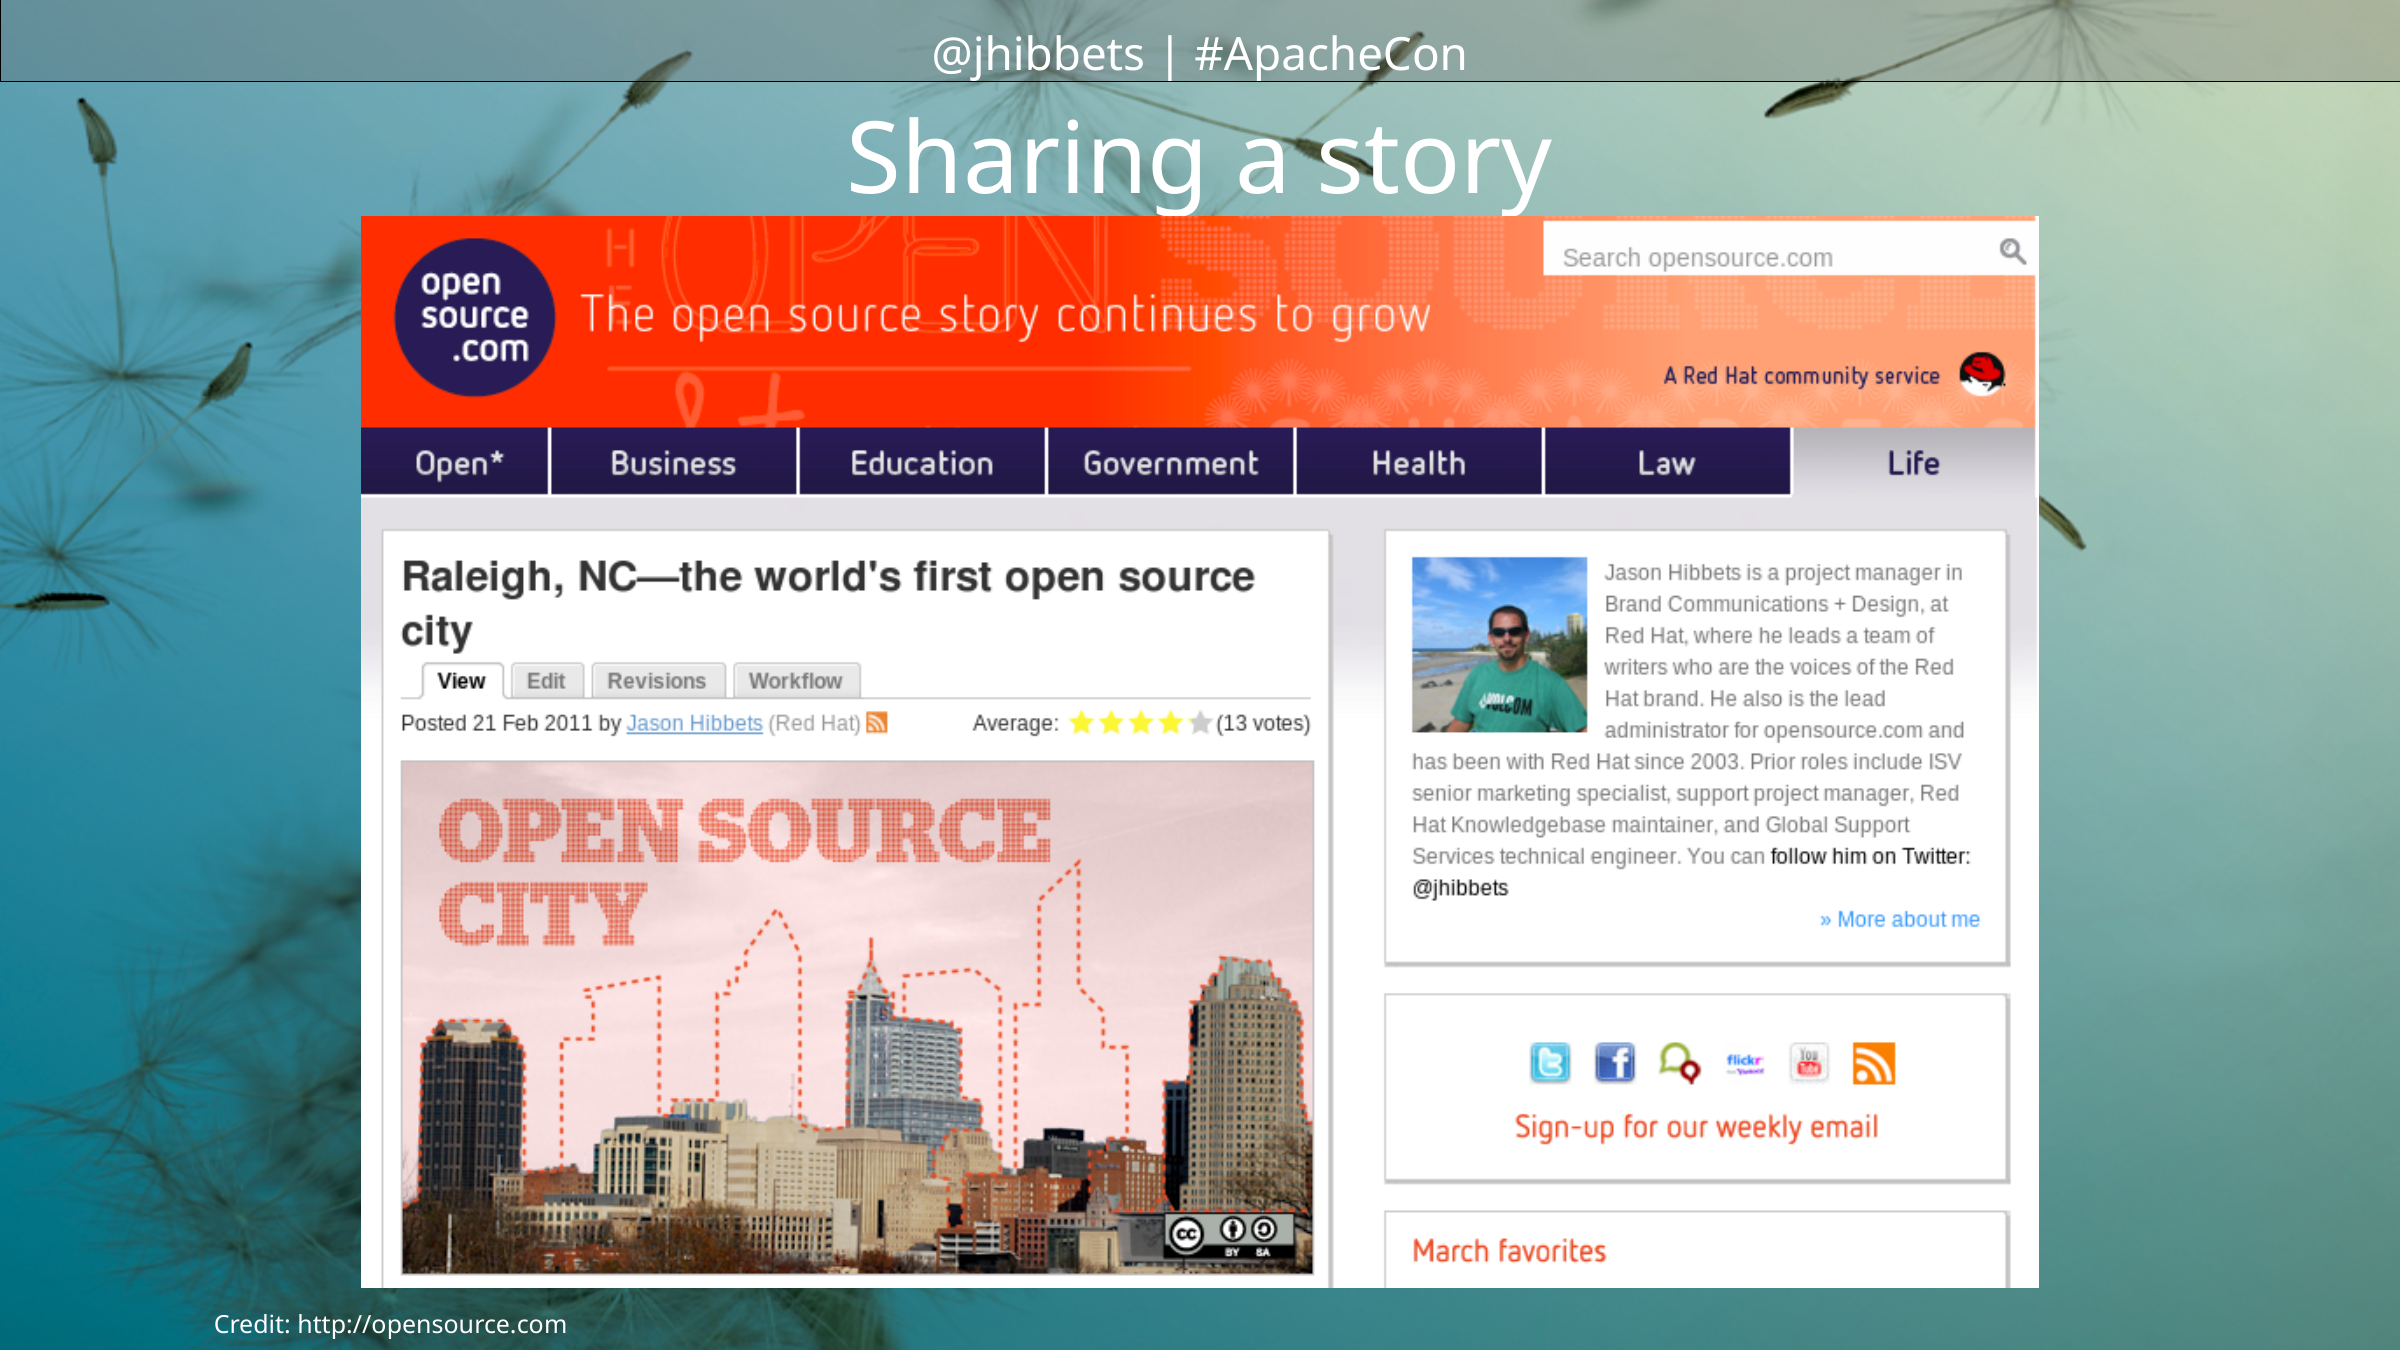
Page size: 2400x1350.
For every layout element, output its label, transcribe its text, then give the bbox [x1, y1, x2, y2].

title Sharing a story [120, 41, 2281, 268]
picture [0, 82, 2400, 1350]
text_box Credit: http://opensource.com [199, 1298, 761, 1346]
